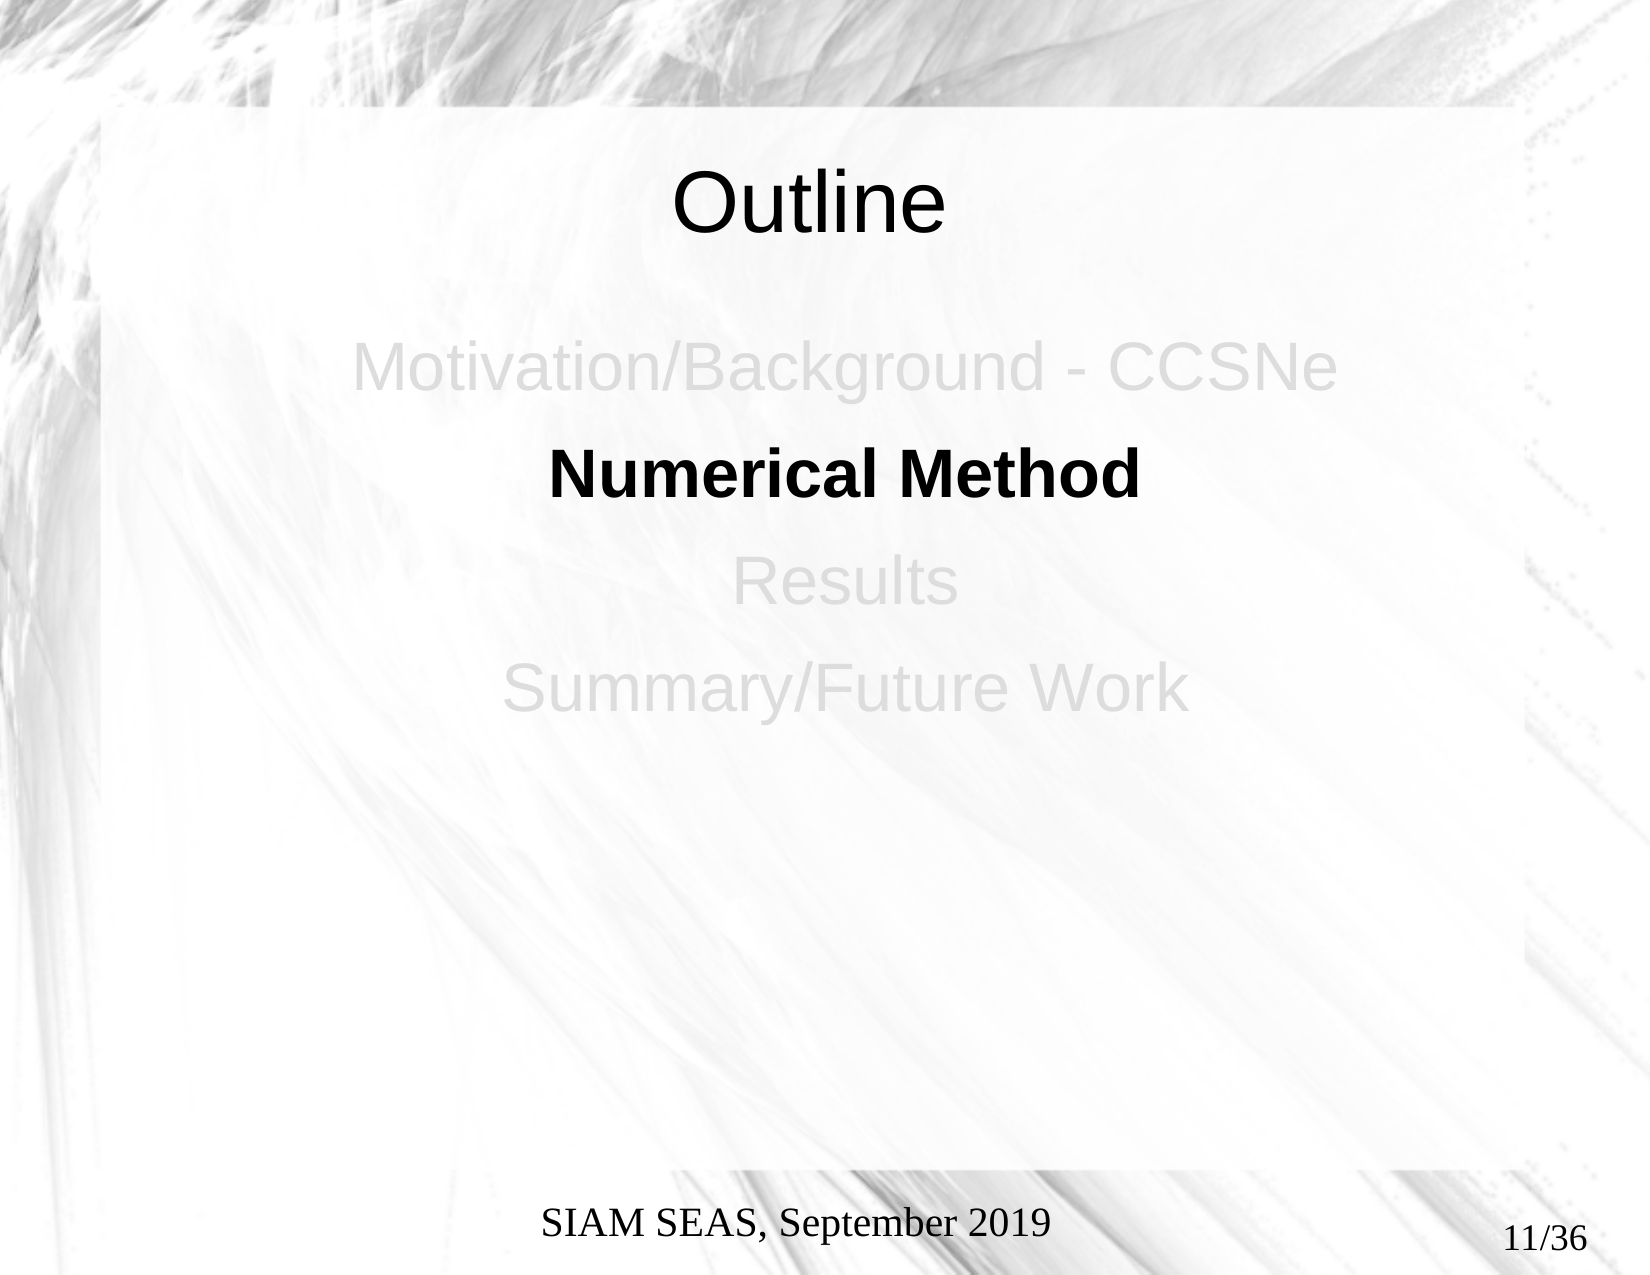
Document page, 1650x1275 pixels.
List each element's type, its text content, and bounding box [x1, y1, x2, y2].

list Motivation/Background - CCSNe Numerical Method Results Summary/Future Work [105, 328, 1516, 972]
title Outline [117, 115, 1503, 288]
picture [0, 0, 1650, 1275]
